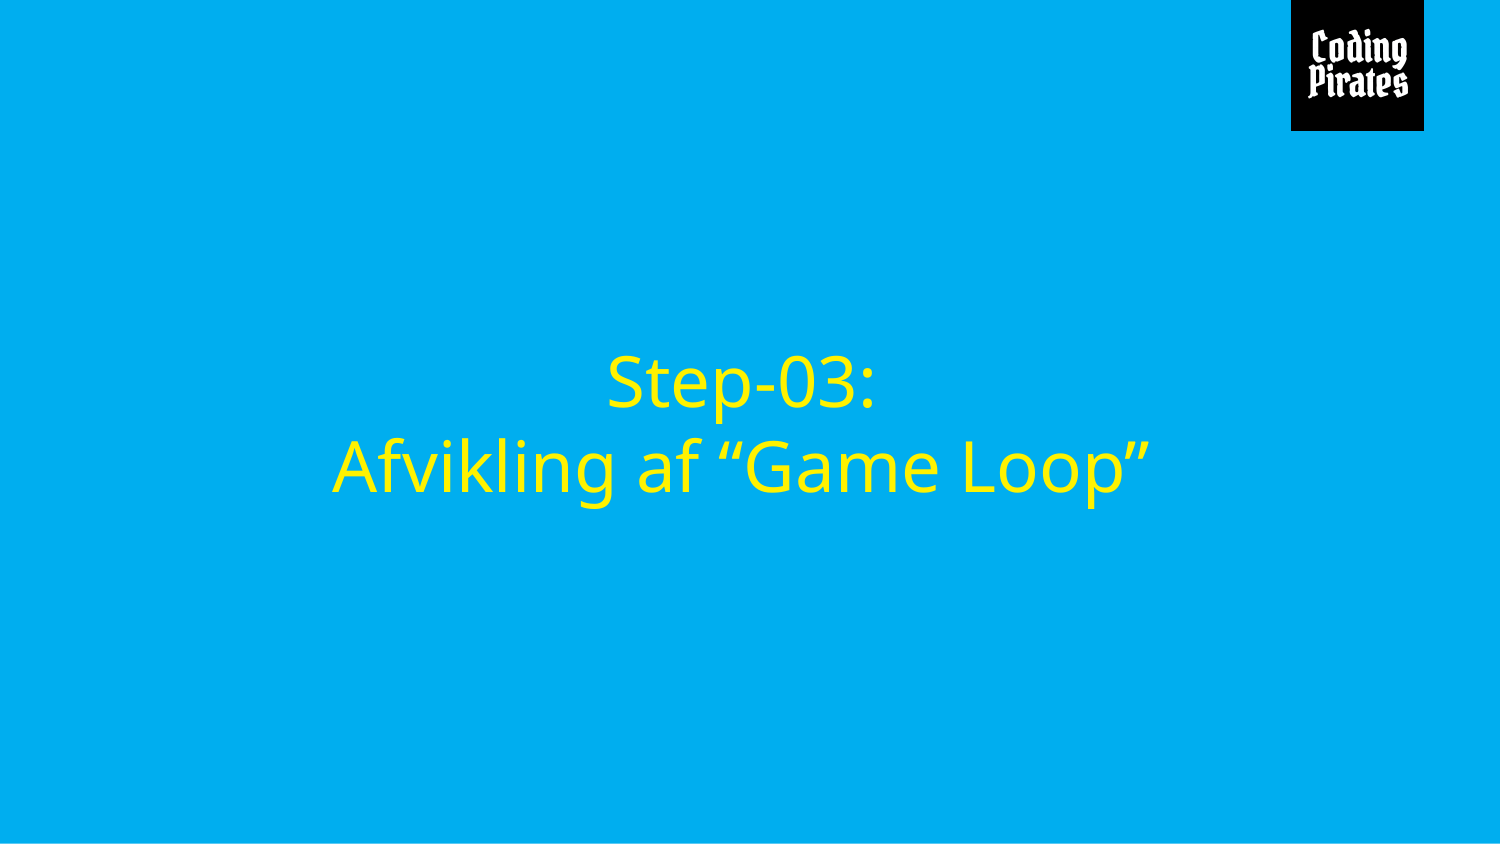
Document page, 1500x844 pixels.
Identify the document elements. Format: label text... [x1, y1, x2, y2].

title Step-03: Afvikling af “Game Loop” [12, 352, 1472, 491]
picture [1292, 0, 1423, 130]
